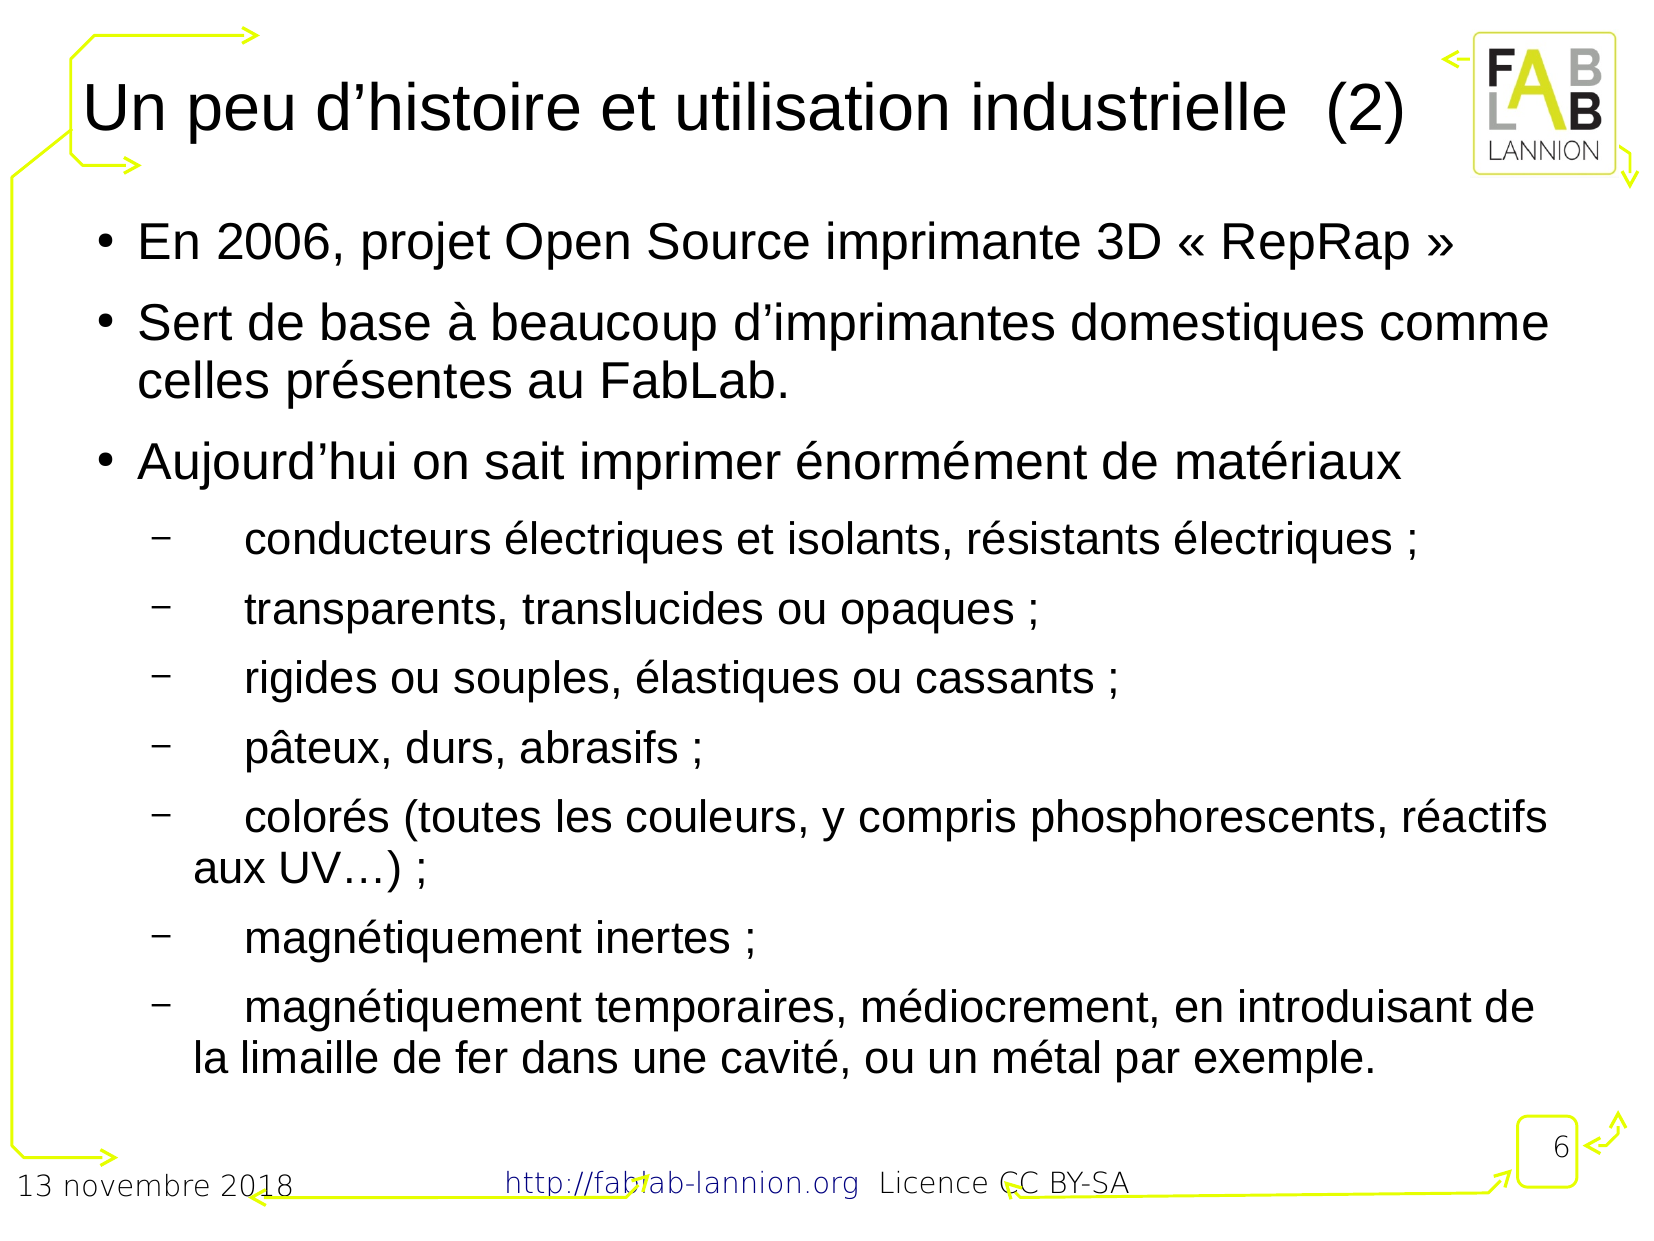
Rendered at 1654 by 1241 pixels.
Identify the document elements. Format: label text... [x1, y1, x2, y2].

list En 2006, projet Open Source imprimante 3D « RepRap » Sert de base à beaucoup d’imprimantes domestiques comme celles présentes au FabLab. Aujourd’hui on sait imprimer énormément de matériaux conducteurs électriques et isolants, résistants électriques ; transparents, translucides ou opaques ; rigides ou souples, élastiques ou cassants ; pâteux, durs, abrasifs ; colorés (toutes les couleurs, y compris phosphorescents, réactifs aux UV…) ; magnétiquement inertes ; magnétiquement temporaires, médiocrement, en introduisant de la limaille de fer dans une cavité, ou un métal par exemple. [82, 212, 1571, 1099]
picture [1470, 29, 1619, 178]
title Un peu d’histoire et utilisation industrielle (2) [82, 49, 1441, 166]
